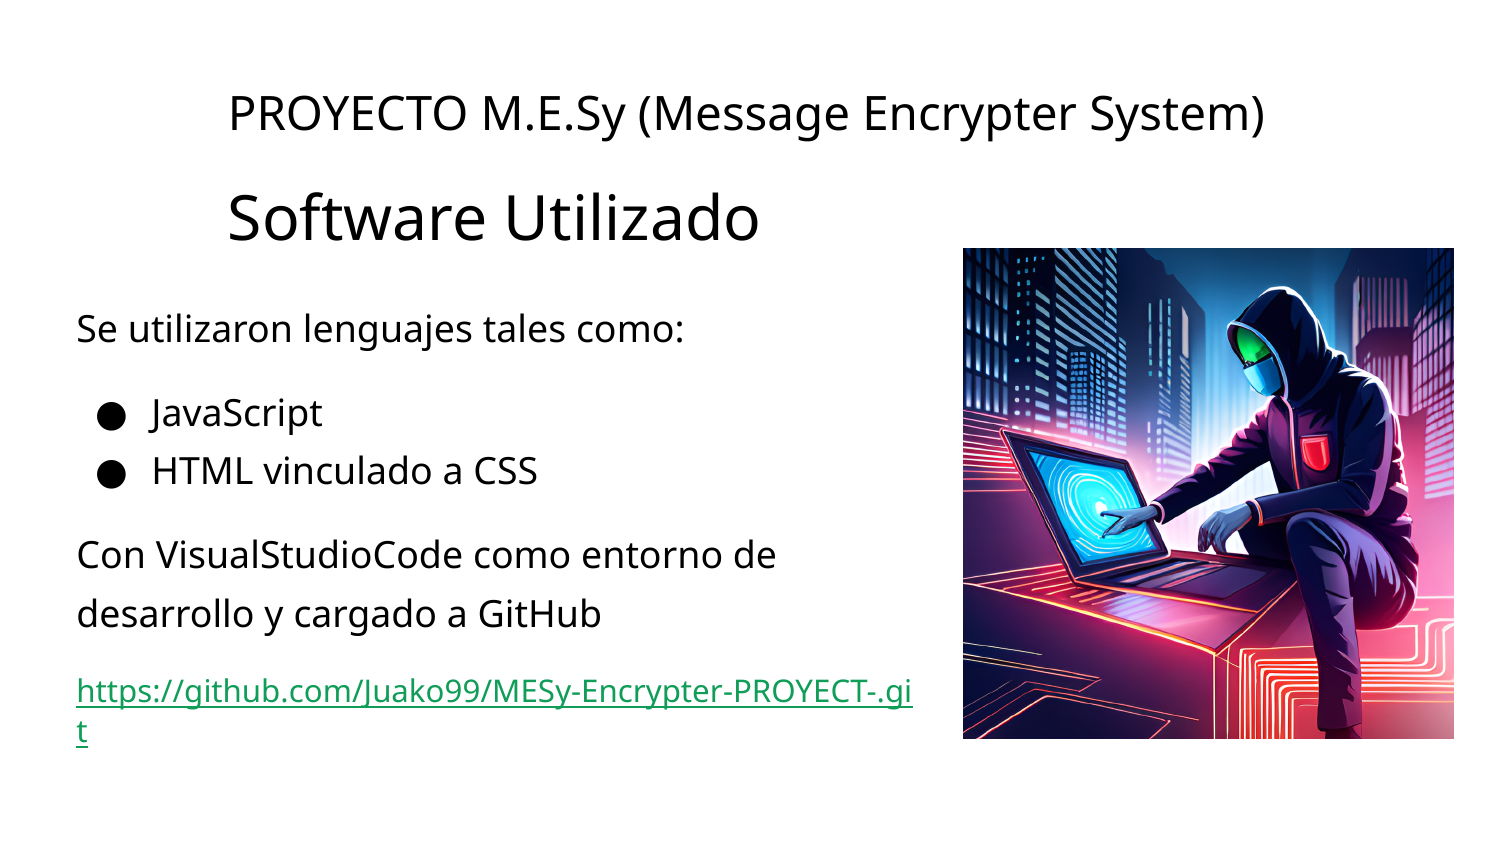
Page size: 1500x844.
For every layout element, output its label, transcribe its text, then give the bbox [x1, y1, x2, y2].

picture [963, 248, 1454, 739]
list Se utilizaron lenguajes tales como: JavaScript HTML vinculado a CSS Con VisualStudioCode como entorno de desarrollo y cargado a GitHub https://github.com/Juako99/MESy-Encrypter-PROYECT-.git [61, 279, 934, 817]
title PROYECTO M.E.Sy (Message Encrypter System) [212, 64, 1368, 158]
title Software Utilizado [212, 158, 1368, 309]
